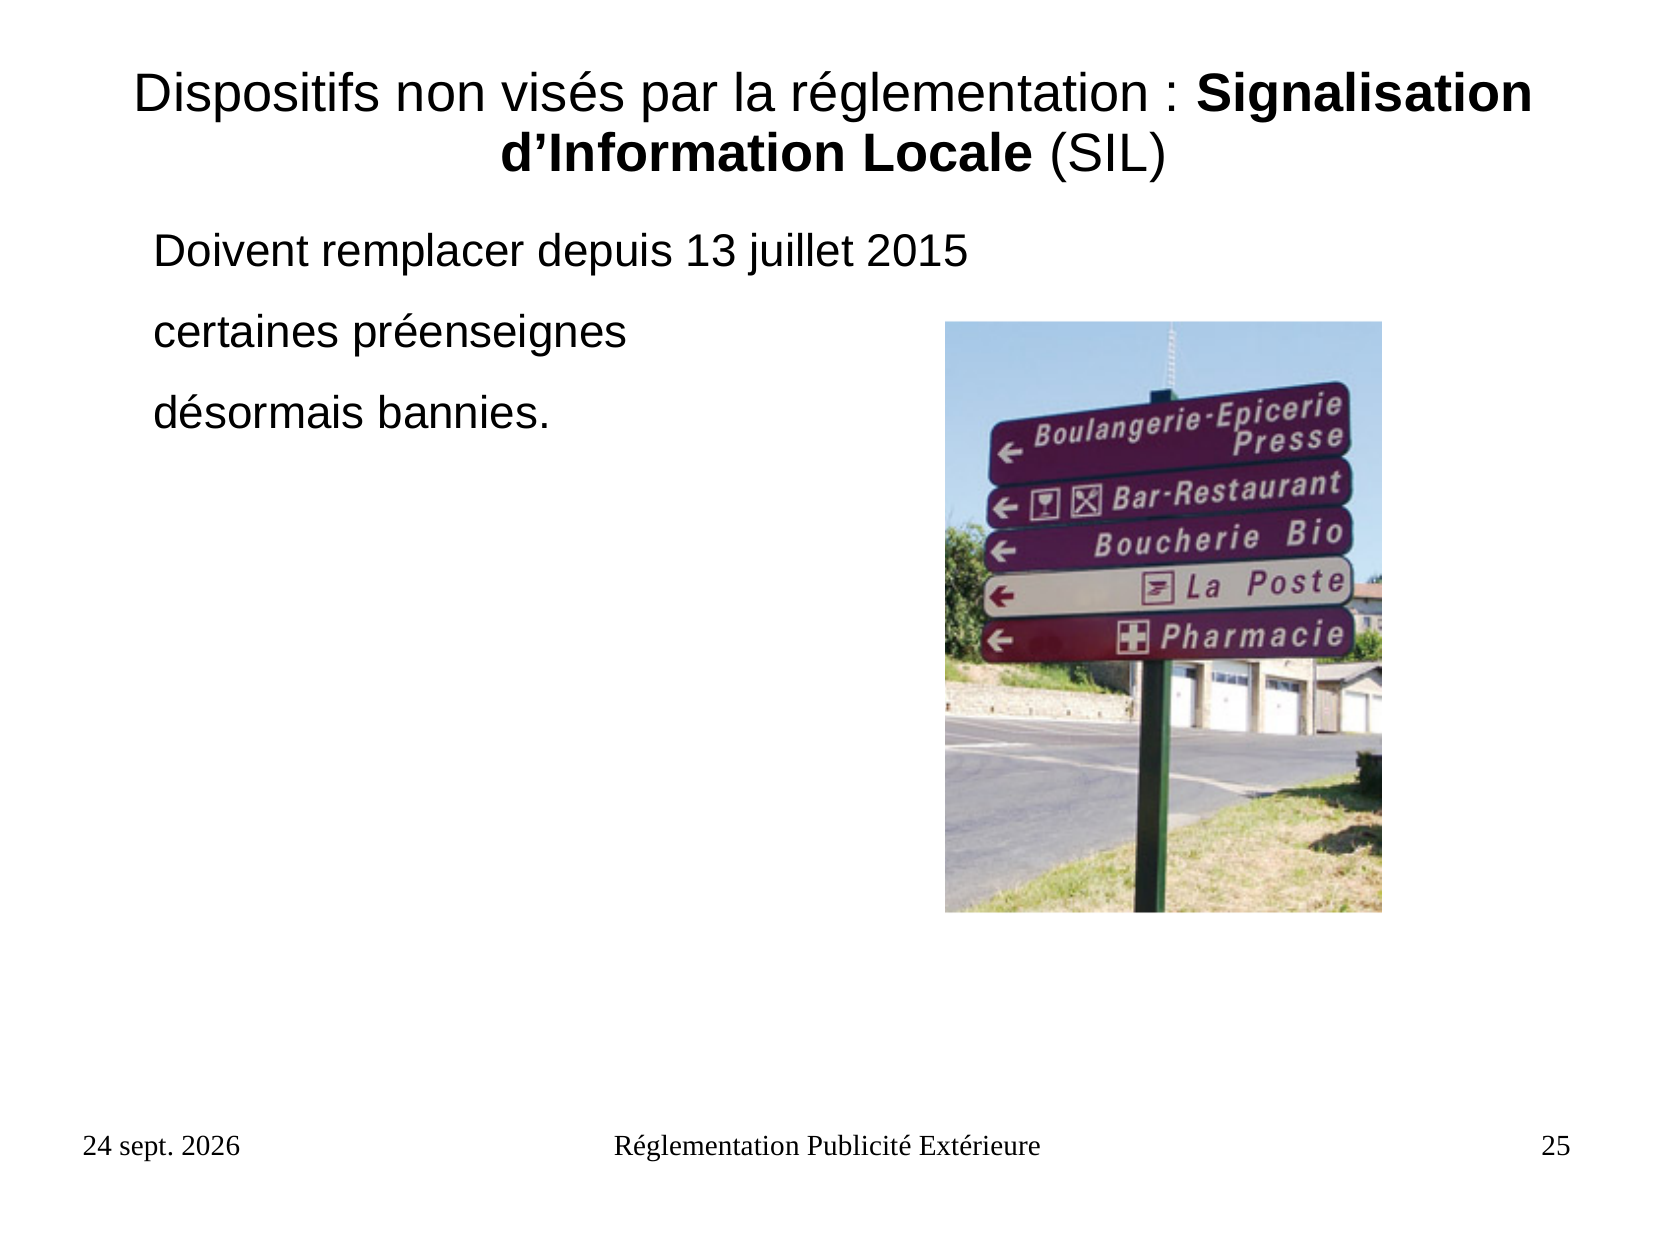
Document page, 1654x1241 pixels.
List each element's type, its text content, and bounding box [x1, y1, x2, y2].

list Doivent remplacer depuis 13 juillet 2015 certaines préenseignes désormais bannies. [82, 225, 1571, 646]
title Dispositifs non visés par la réglementation : Signalisation d’Information Locale (SIL) [90, 19, 1579, 226]
picture [945, 316, 1382, 916]
